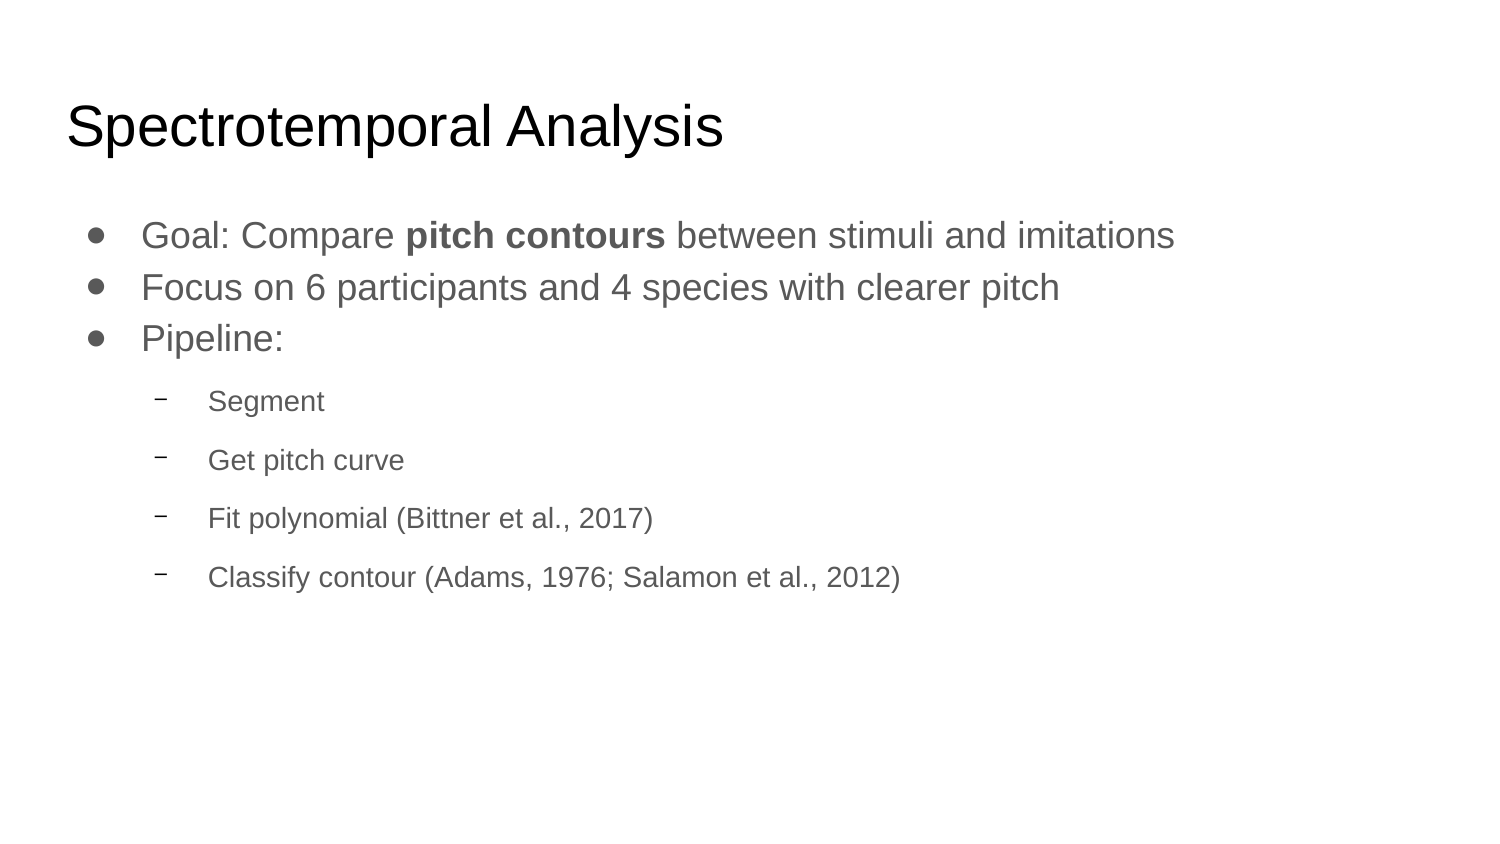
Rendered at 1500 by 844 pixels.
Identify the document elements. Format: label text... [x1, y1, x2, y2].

title Spectrotemporal Analysis [51, 72, 1449, 167]
list Goal: Compare pitch contours between stimuli and imitations Focus on 6 participants and 4 species with clearer pitch Pipeline: Segment Get pitch curve Fit polynomial (Bittner et al., 2017) Classify contour (Adams, 1976; Salamon et al., 2012) [51, 188, 1449, 750]
